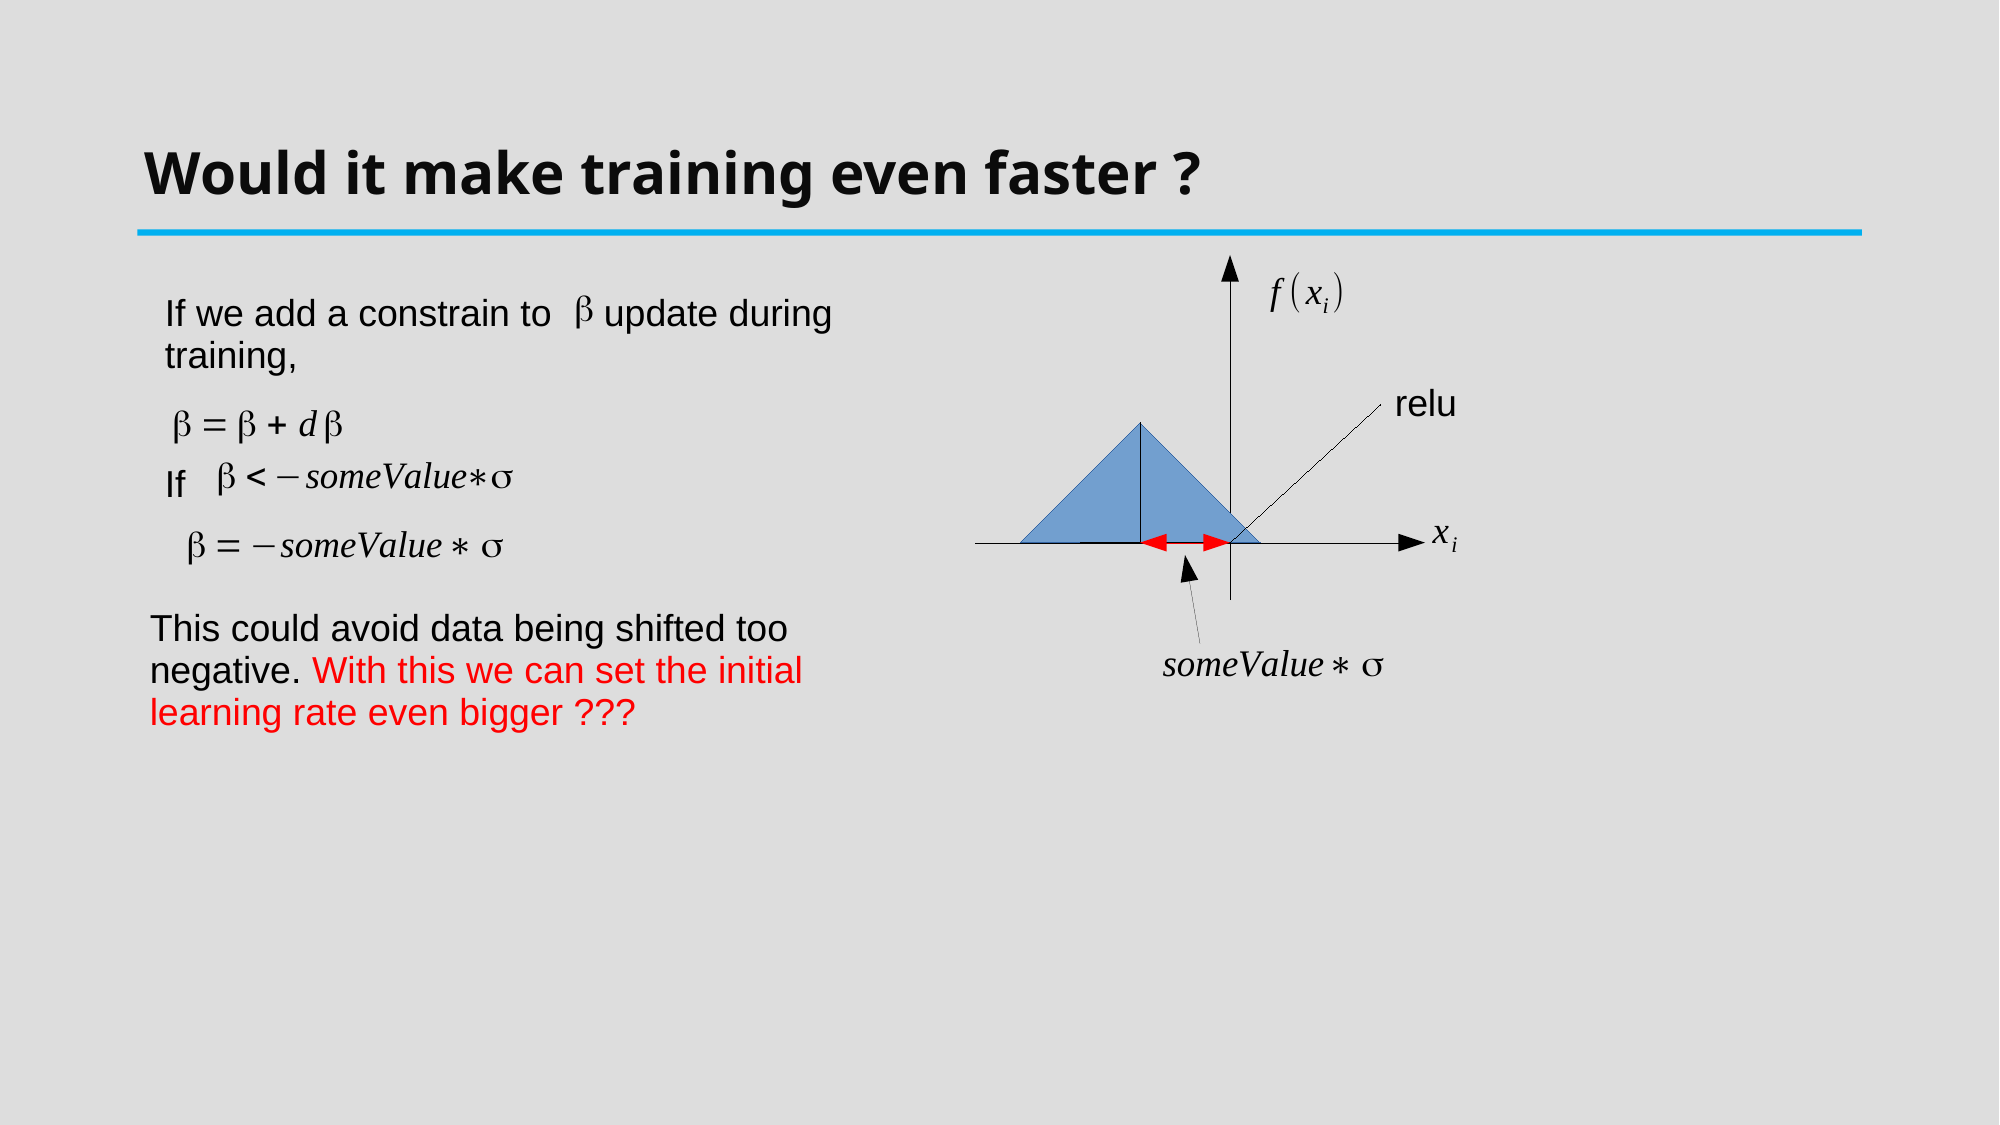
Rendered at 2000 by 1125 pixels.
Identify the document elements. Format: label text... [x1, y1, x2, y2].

chart [1425, 510, 1464, 558]
chart [1262, 270, 1351, 318]
text_box This could avoid data being shifted too negative. With this we can set the initial learning rate even bigger ??? [135, 600, 931, 783]
text_box If [150, 456, 946, 555]
title Would it make training even faster ? [137, 108, 1863, 233]
chart [180, 525, 511, 568]
chart [165, 403, 349, 446]
text_box [1141, 423, 1261, 543]
text_box [1020, 422, 1140, 543]
chart [567, 293, 601, 330]
chart [1155, 643, 1392, 686]
text_box relu [1380, 375, 1966, 432]
text_box If we add a constrain to update during training, [150, 285, 946, 426]
chart [210, 456, 521, 499]
